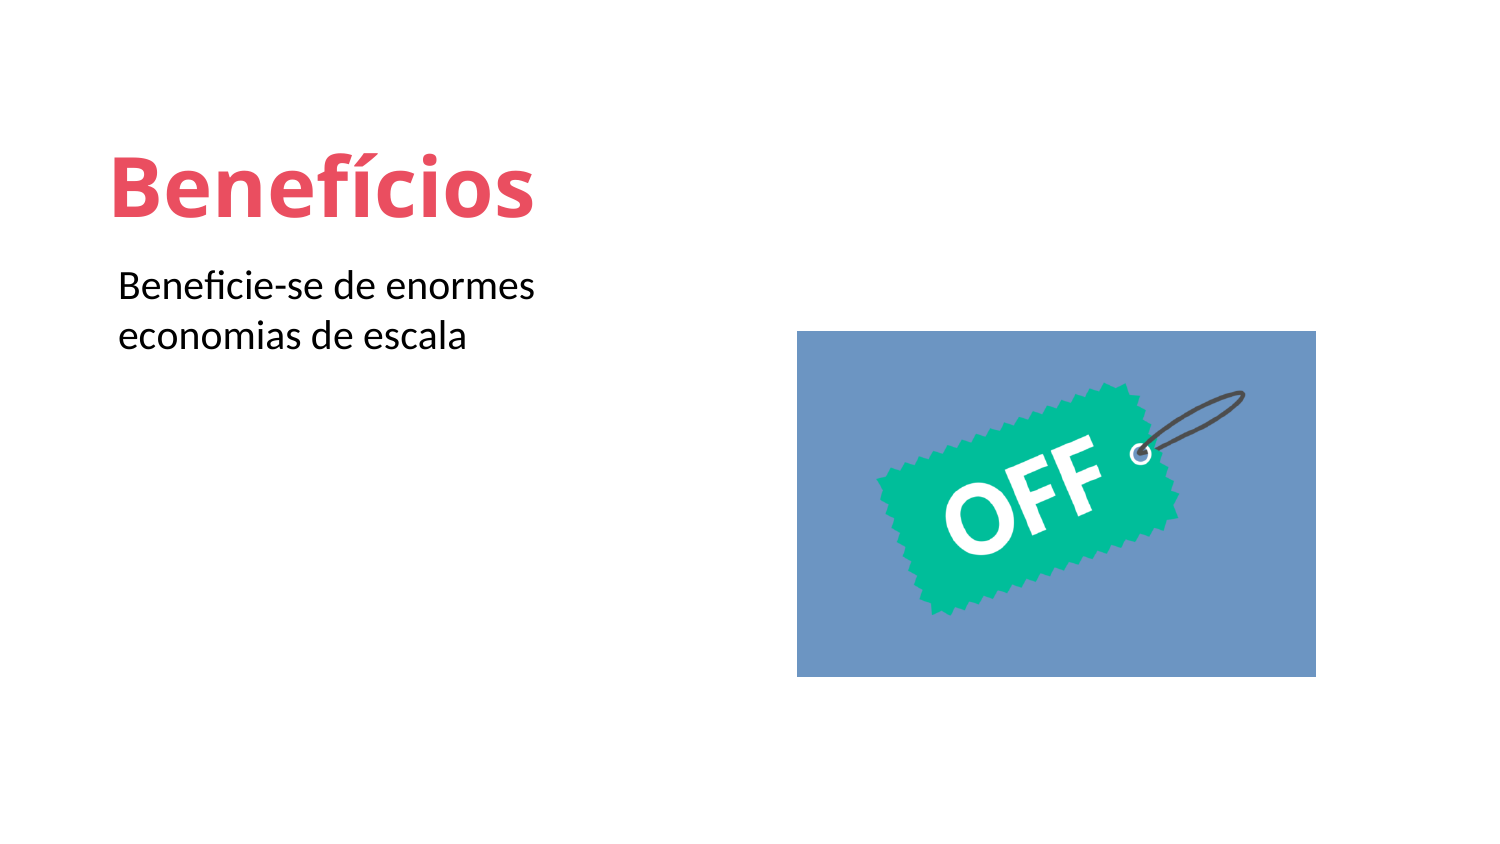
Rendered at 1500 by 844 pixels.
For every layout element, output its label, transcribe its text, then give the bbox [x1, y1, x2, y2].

text_box Beneficie-se de enormes economias de escala [103, 242, 565, 766]
picture [797, 331, 1316, 677]
text_box Benefícios [92, 104, 1408, 243]
